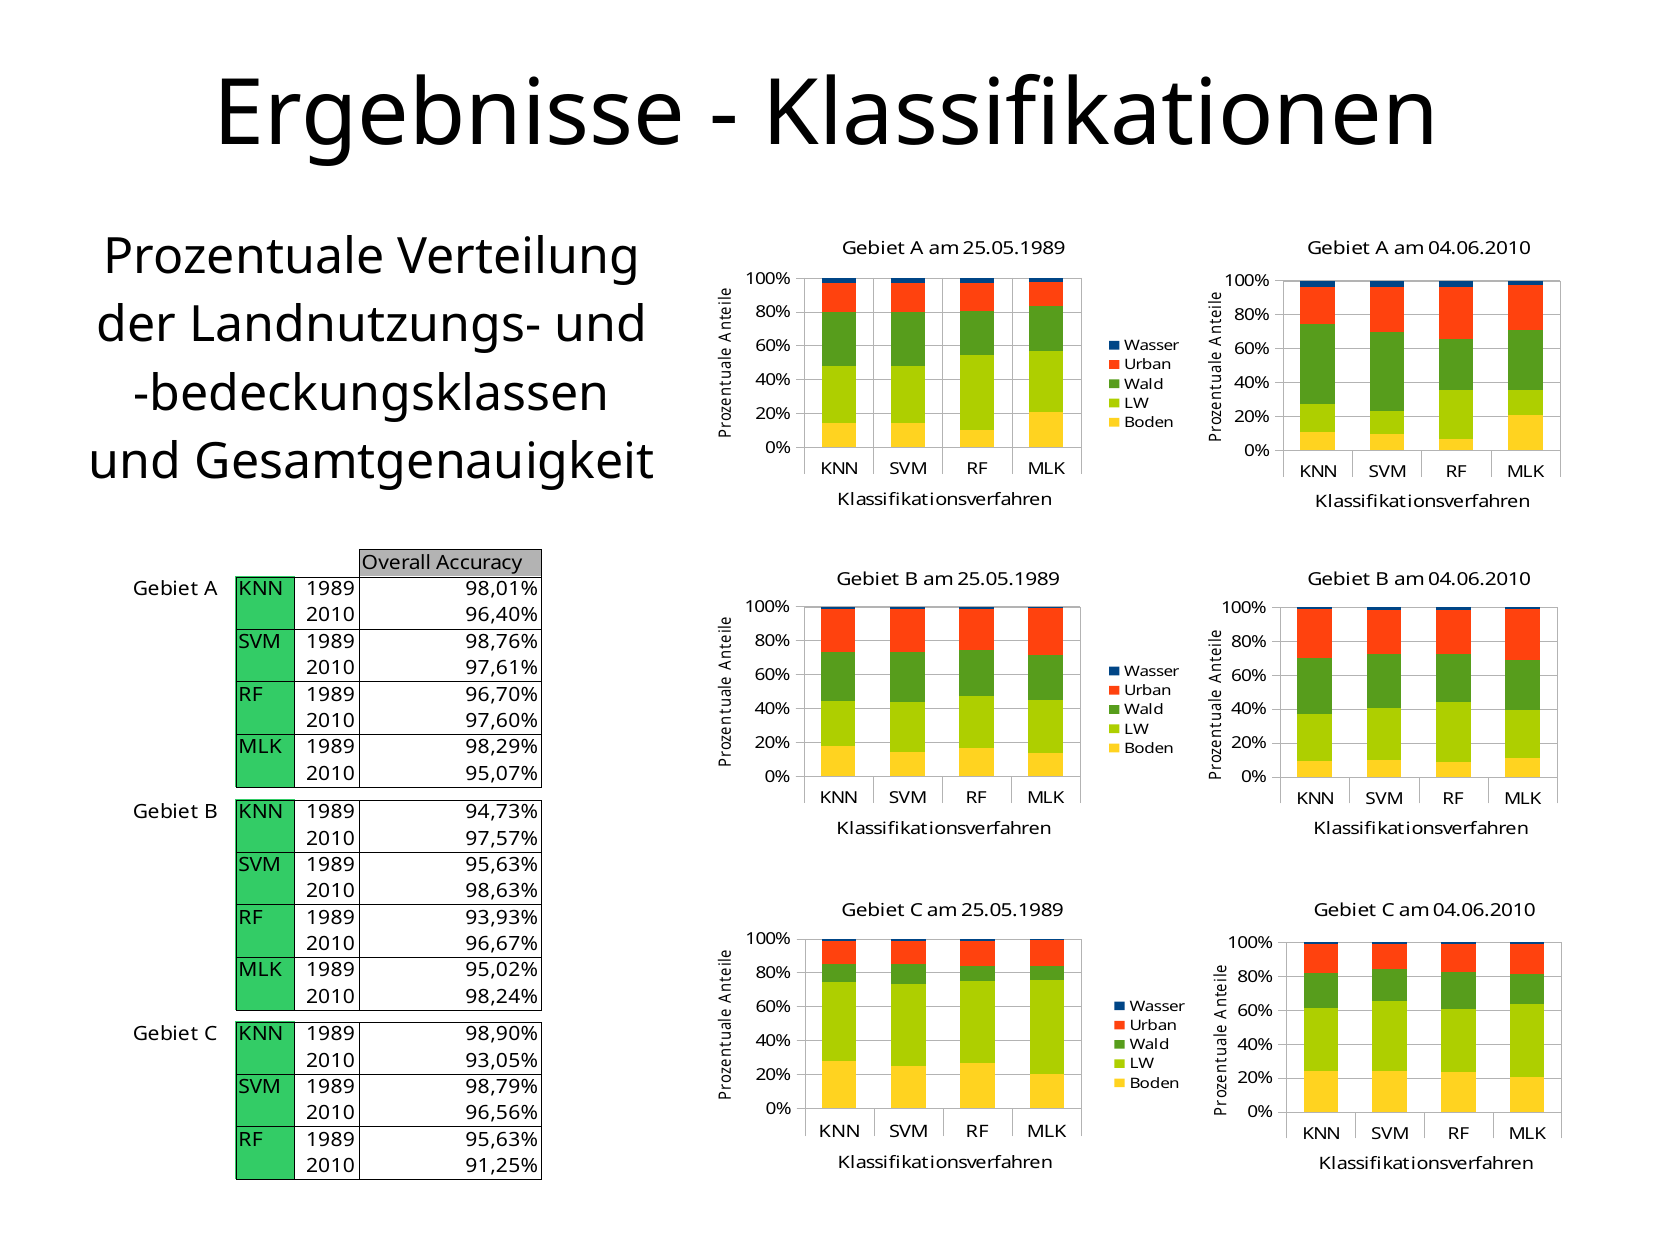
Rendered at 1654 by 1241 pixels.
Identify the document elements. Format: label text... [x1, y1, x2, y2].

title Ergebnisse - Klassifikationen [82, 5, 1571, 213]
chart [129, 549, 544, 1182]
chart [708, 212, 1619, 1241]
text_box Prozentuale Verteilung der Landnutzungs- und -bedeckungsklassen und Gesamtgenauigkeit [70, 212, 674, 534]
